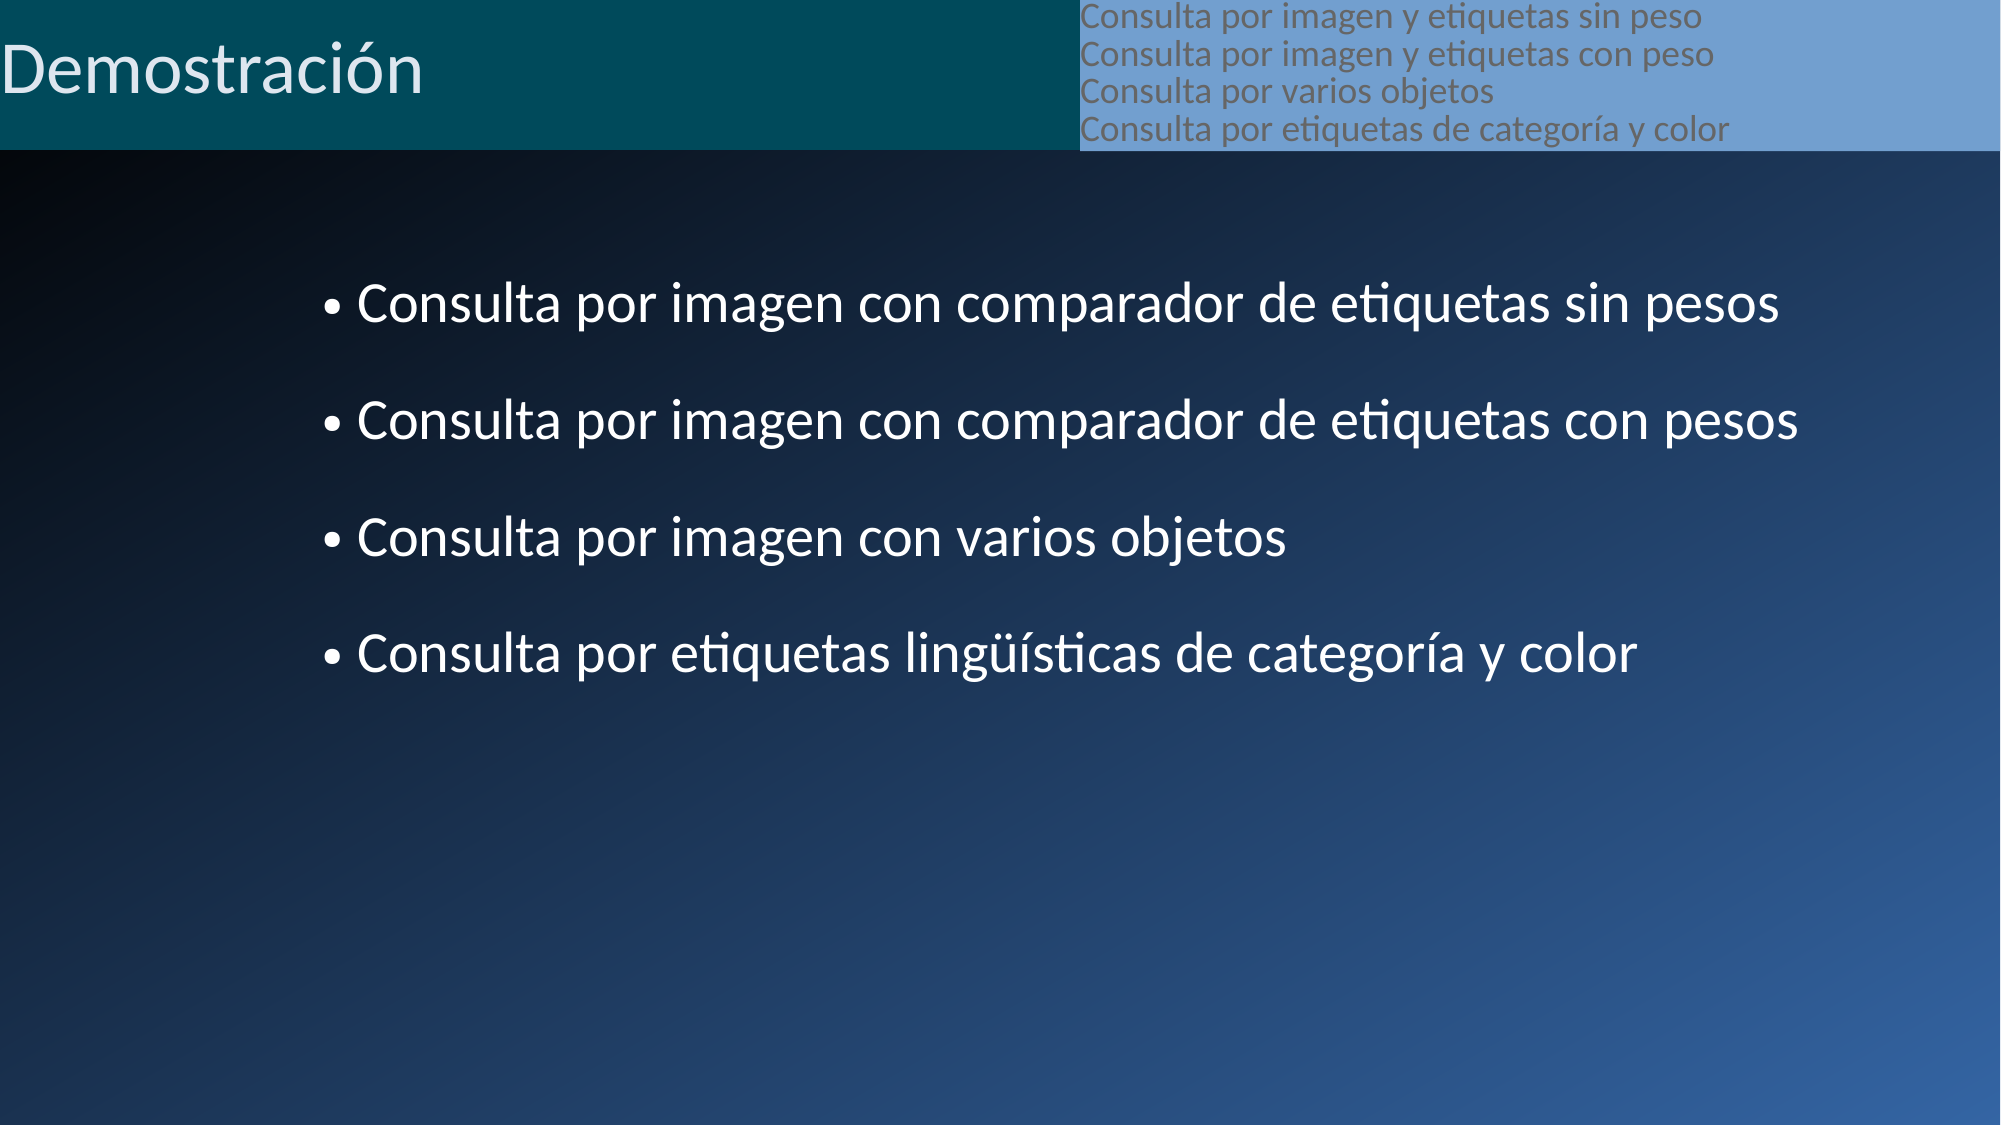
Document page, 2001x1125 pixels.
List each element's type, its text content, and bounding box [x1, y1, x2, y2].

title Consulta por imagen y etiquetas sin peso Consulta por imagen y etiquetas con peso Consulta por varios objetos Consulta por etiquetas de categoría y color [1080, 0, 2001, 152]
title Demostración [0, 0, 1080, 150]
text_box Consulta por imagen con comparador de etiquetas sin pesos Consulta por imagen con comparador de etiquetas con pesos Consulta por imagen con varios objetos Consulta por etiquetas lingüísticas de categoría y color [307, 271, 1819, 812]
